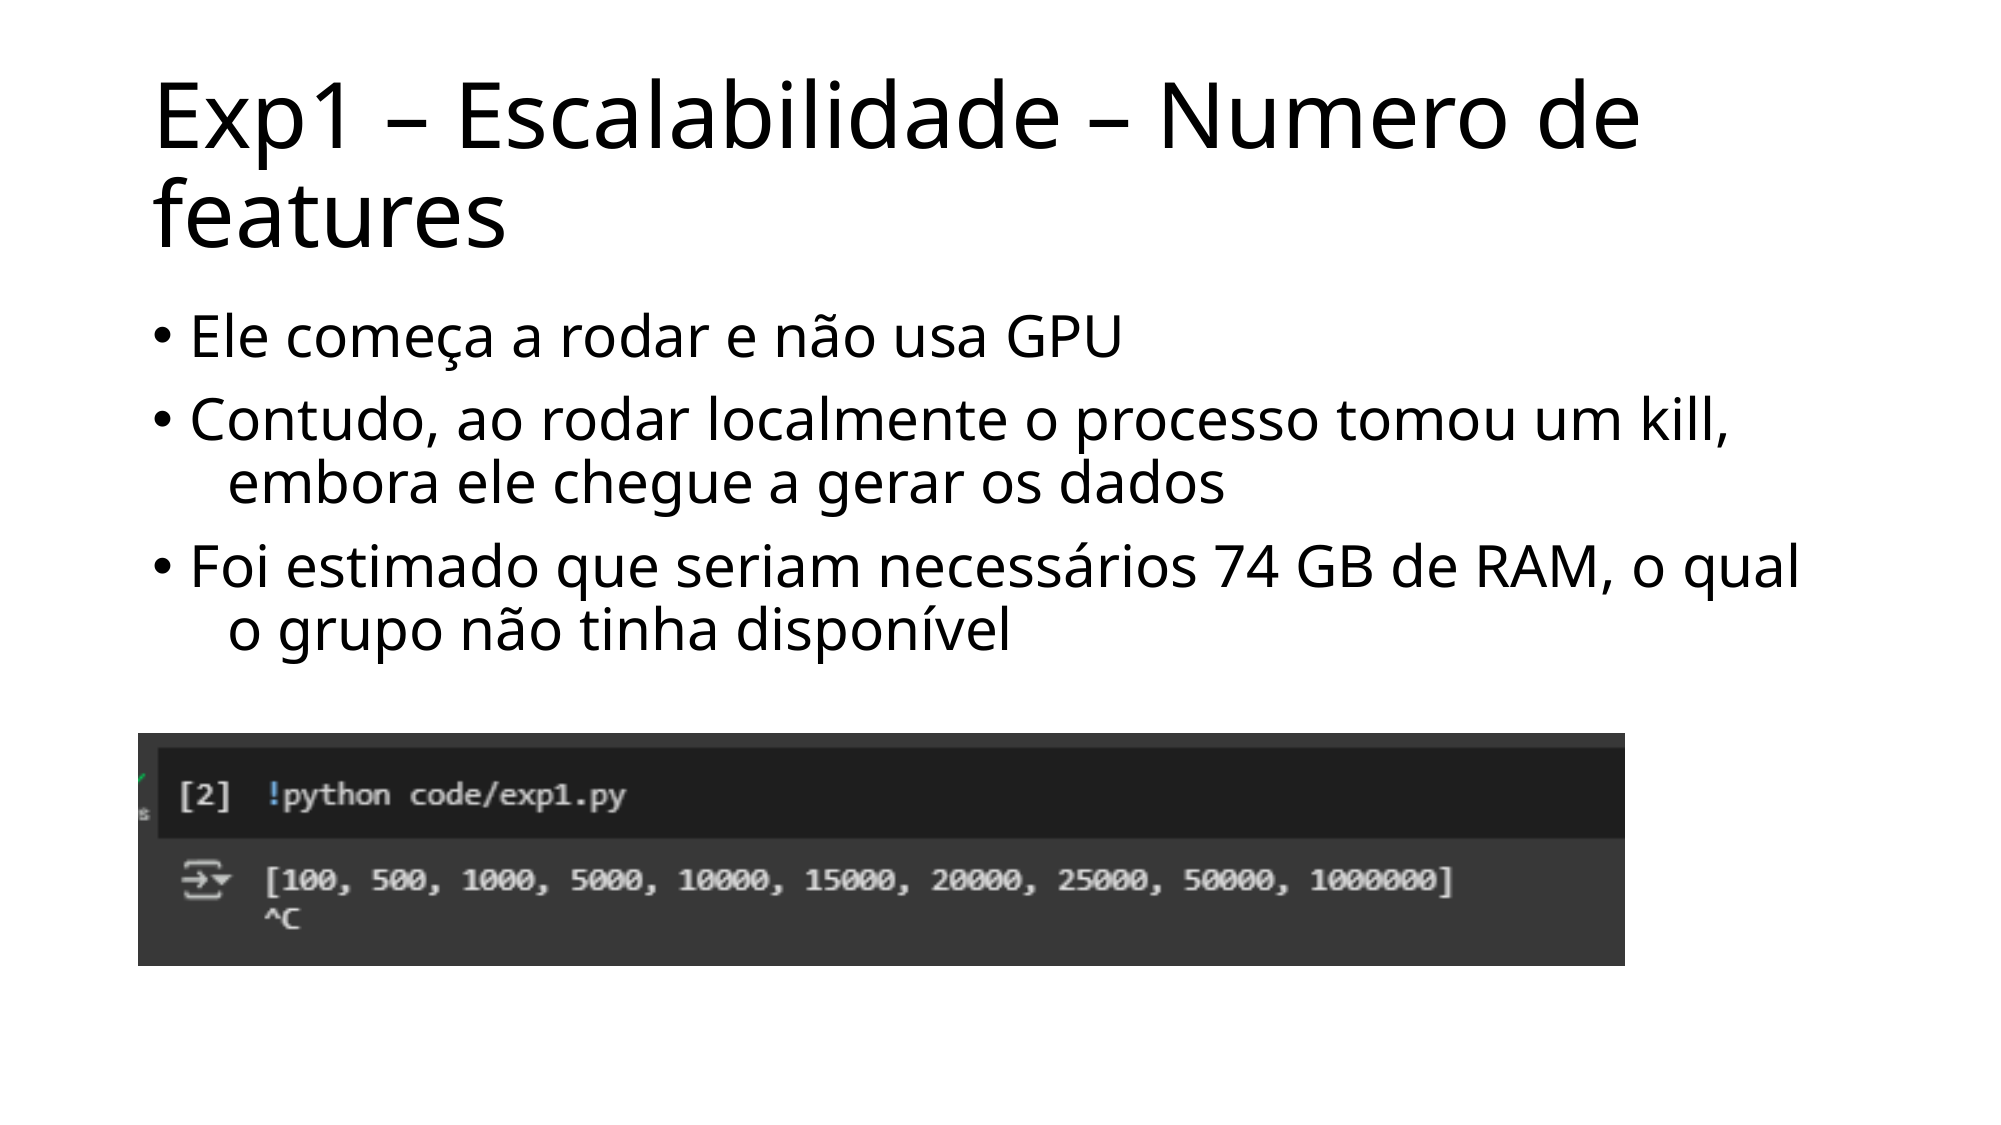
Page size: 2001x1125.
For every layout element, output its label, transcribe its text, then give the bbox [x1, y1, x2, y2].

picture [138, 733, 1625, 966]
text_box Ele começa a rodar e não usa GPU Contudo, ao rodar localmente o processo tomou um kill, embora ele chegue a gerar os dados Foi estimado que seriam necessários 74 GB de RAM, o qual o grupo não tinha disponível [137, 299, 1863, 1013]
text_box Exp1 – Escalabilidade – Numero de features [137, 60, 1863, 277]
